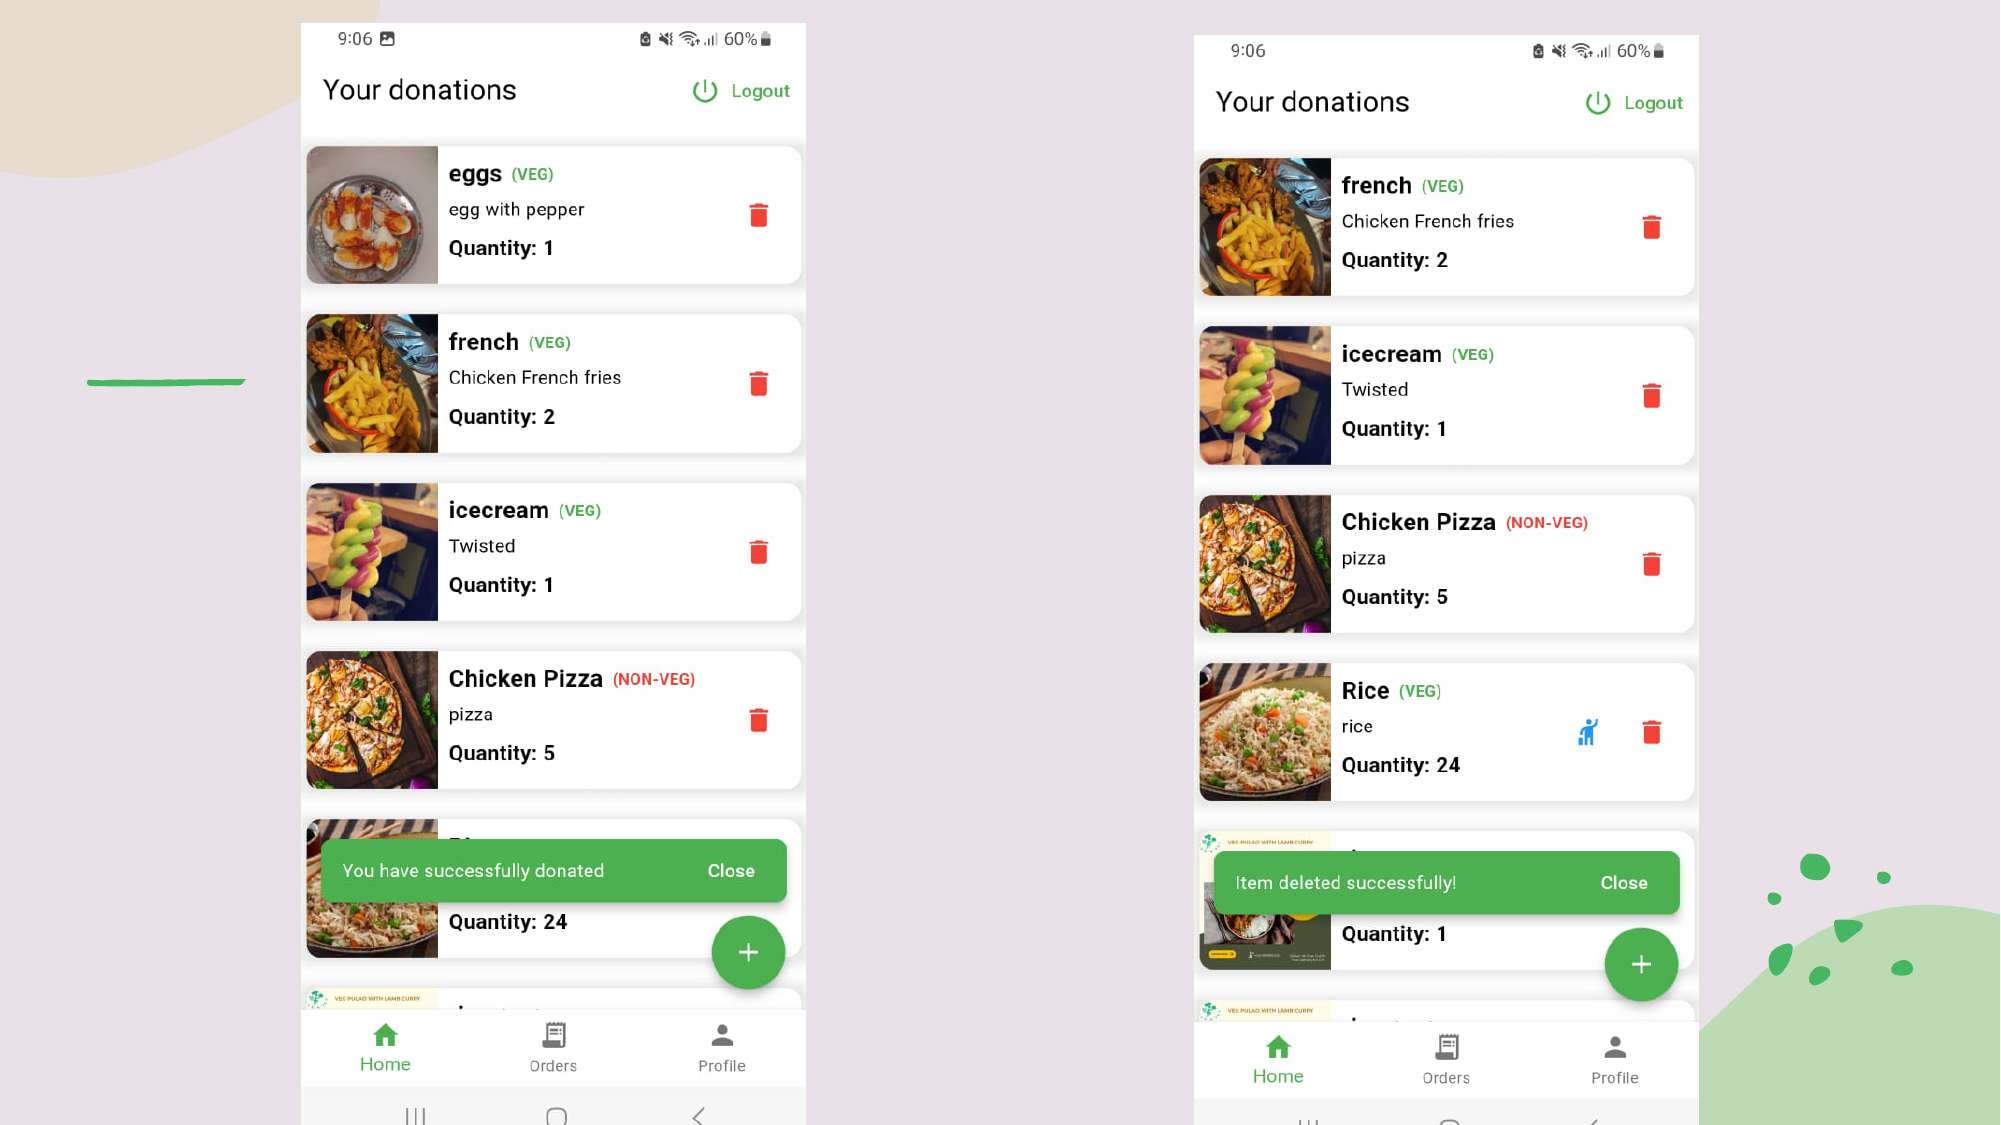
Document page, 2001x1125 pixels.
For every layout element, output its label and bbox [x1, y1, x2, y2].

picture [301, 23, 806, 1125]
picture [1194, 35, 1699, 1125]
